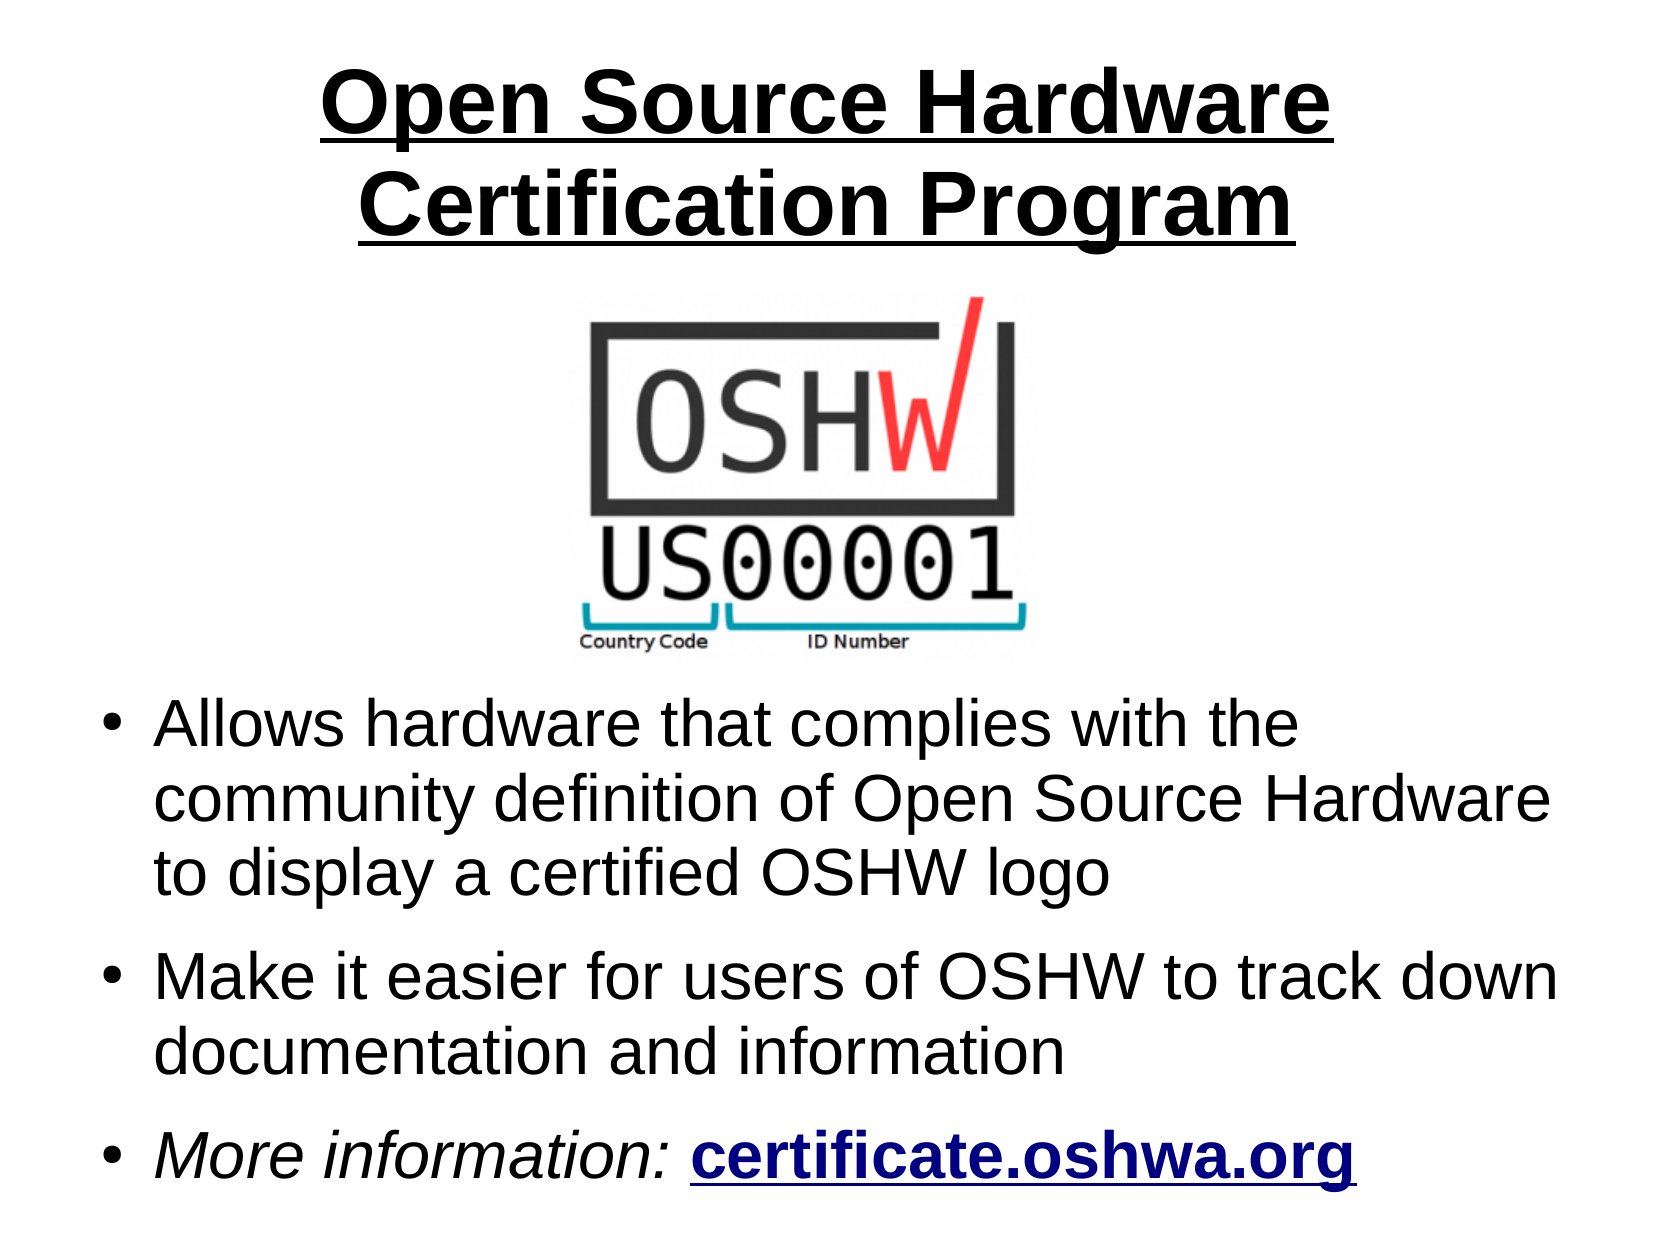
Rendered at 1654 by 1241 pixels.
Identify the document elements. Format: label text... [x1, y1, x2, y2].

title Open Source Hardware Certification Program [82, 49, 1571, 257]
picture [568, 291, 1038, 664]
list Allows hardware that complies with the community definition of Open Source Hardware to display a certified OSHW logo Make it easier for users of OSHW to track down documentation and information More information: certificate.oshwa.org [82, 685, 1571, 1241]
